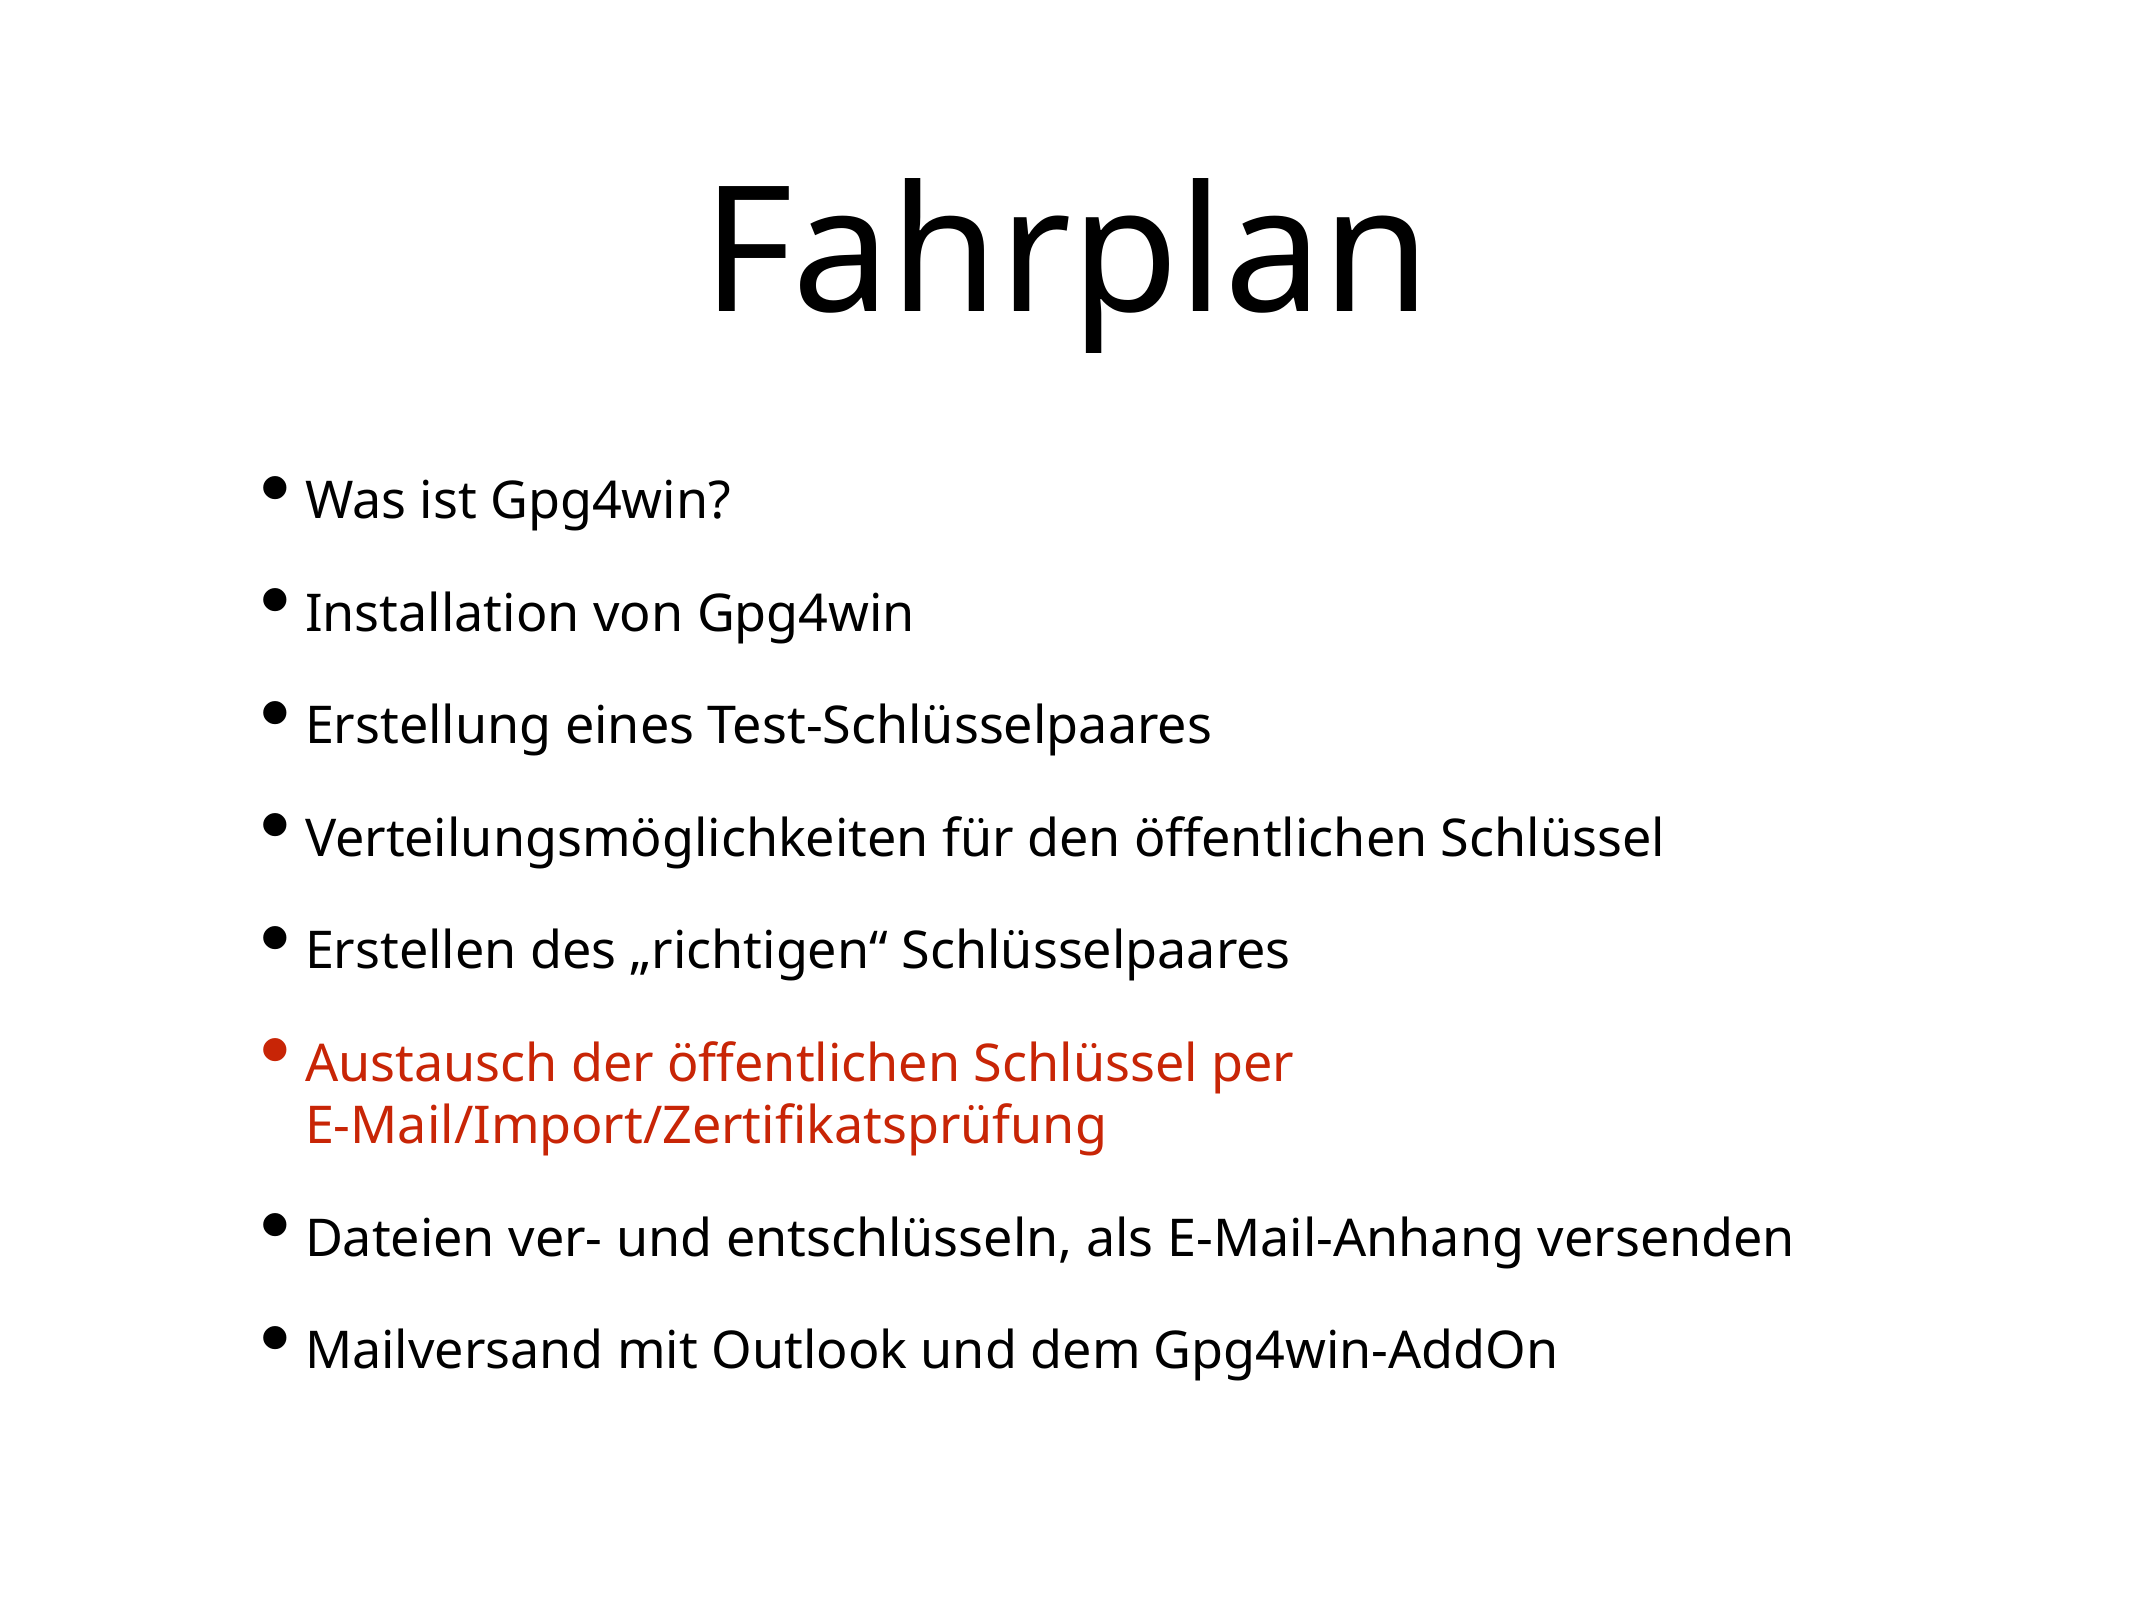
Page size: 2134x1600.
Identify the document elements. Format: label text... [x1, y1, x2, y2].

title Fahrplan [208, 41, 1925, 442]
list Was ist Gpg4win? Installation von Gpg4win Erstellung eines Test-Schlüsselpaares Verteilungsmöglichkeiten für den öffentlichen Schlüssel Erstellen des „richtigen“ Schlüsselpaares Austausch der öffentlichen Schlüssel per E-Mail/Import/Zertifikatsprüfung Dateien ver- und entschlüsseln, als E-Mail-Anhang versenden Mailversand mit Outlook und dem Gpg4win-AddOn [208, 454, 1925, 1392]
